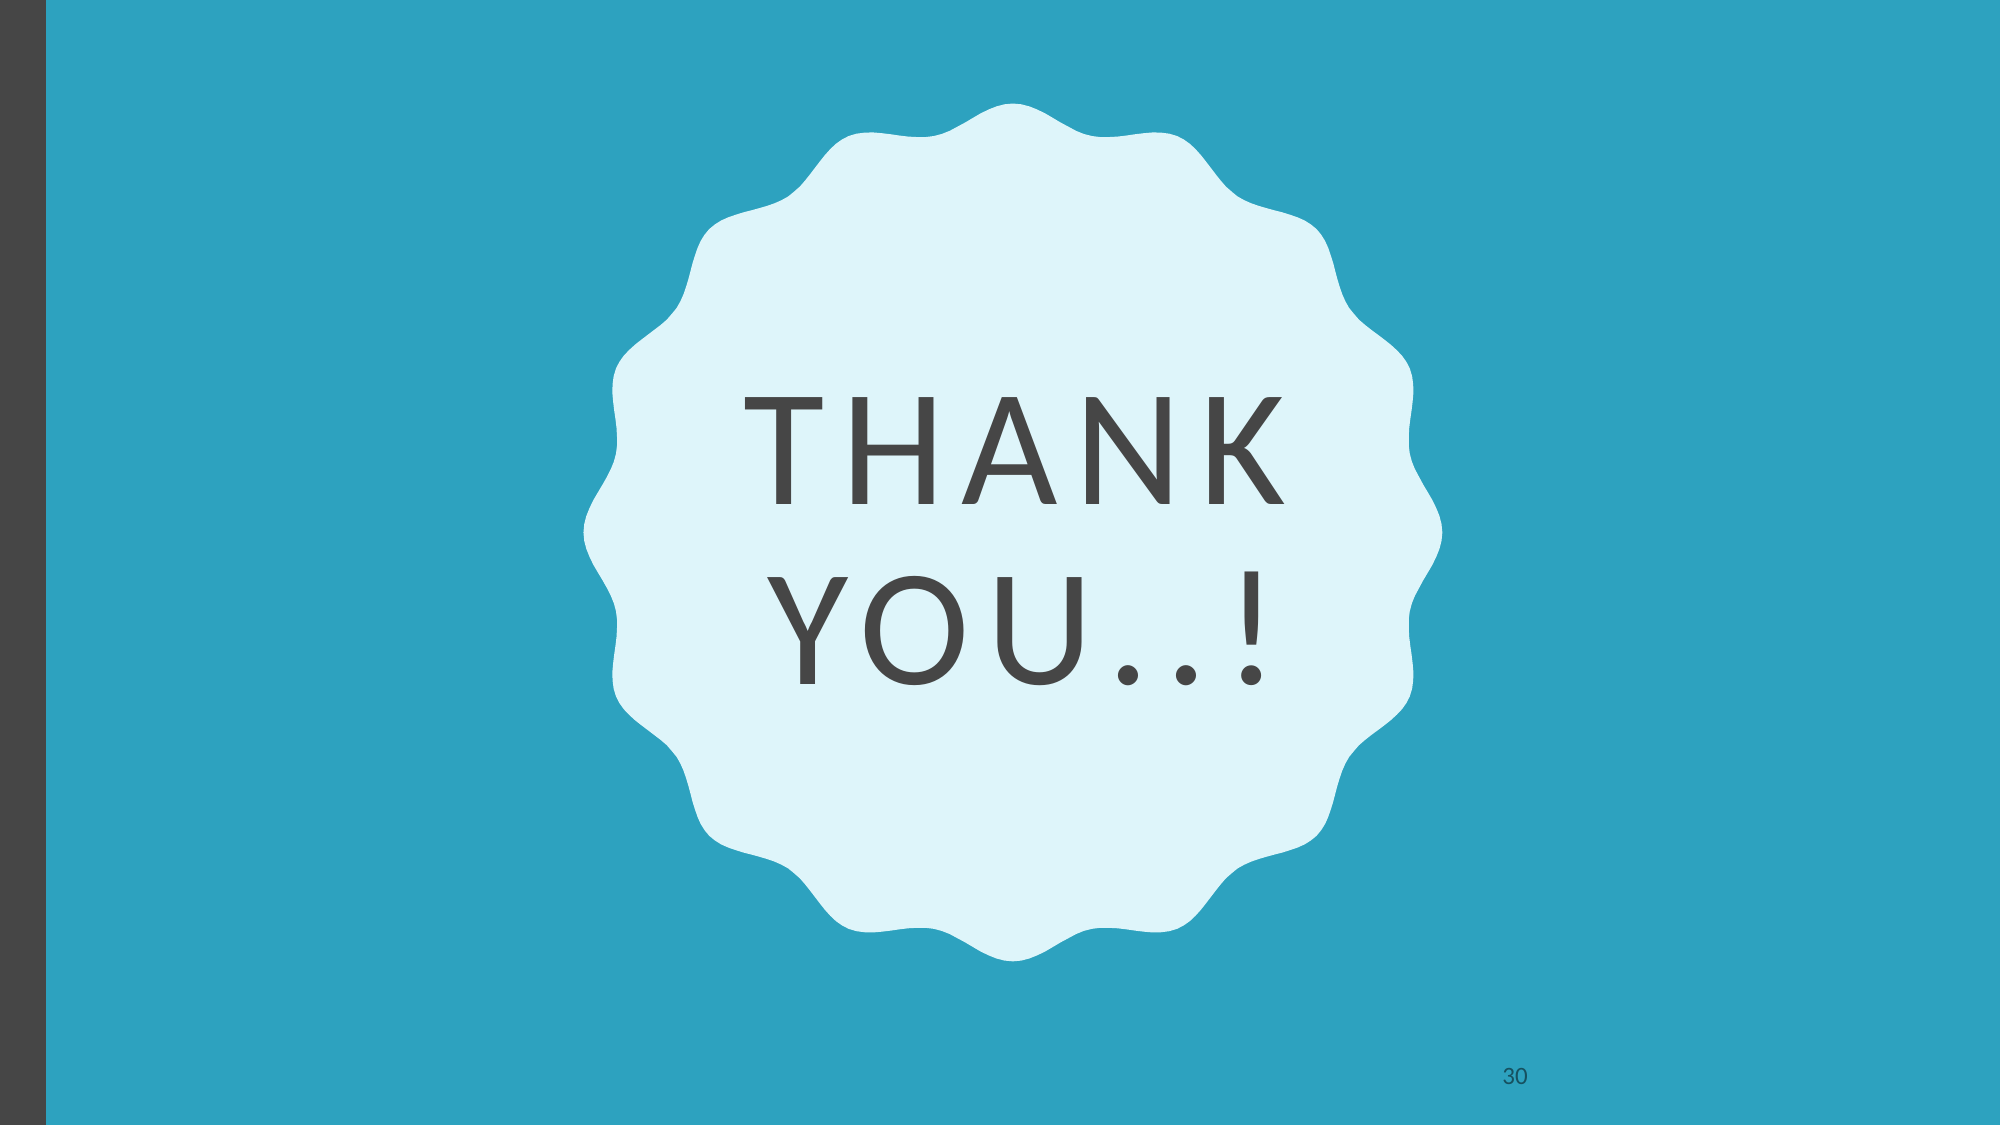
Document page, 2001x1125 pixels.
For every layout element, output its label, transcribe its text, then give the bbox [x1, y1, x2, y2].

text_box 30 [1487, 1045, 1870, 1103]
title Thank you..! [176, 180, 1870, 902]
